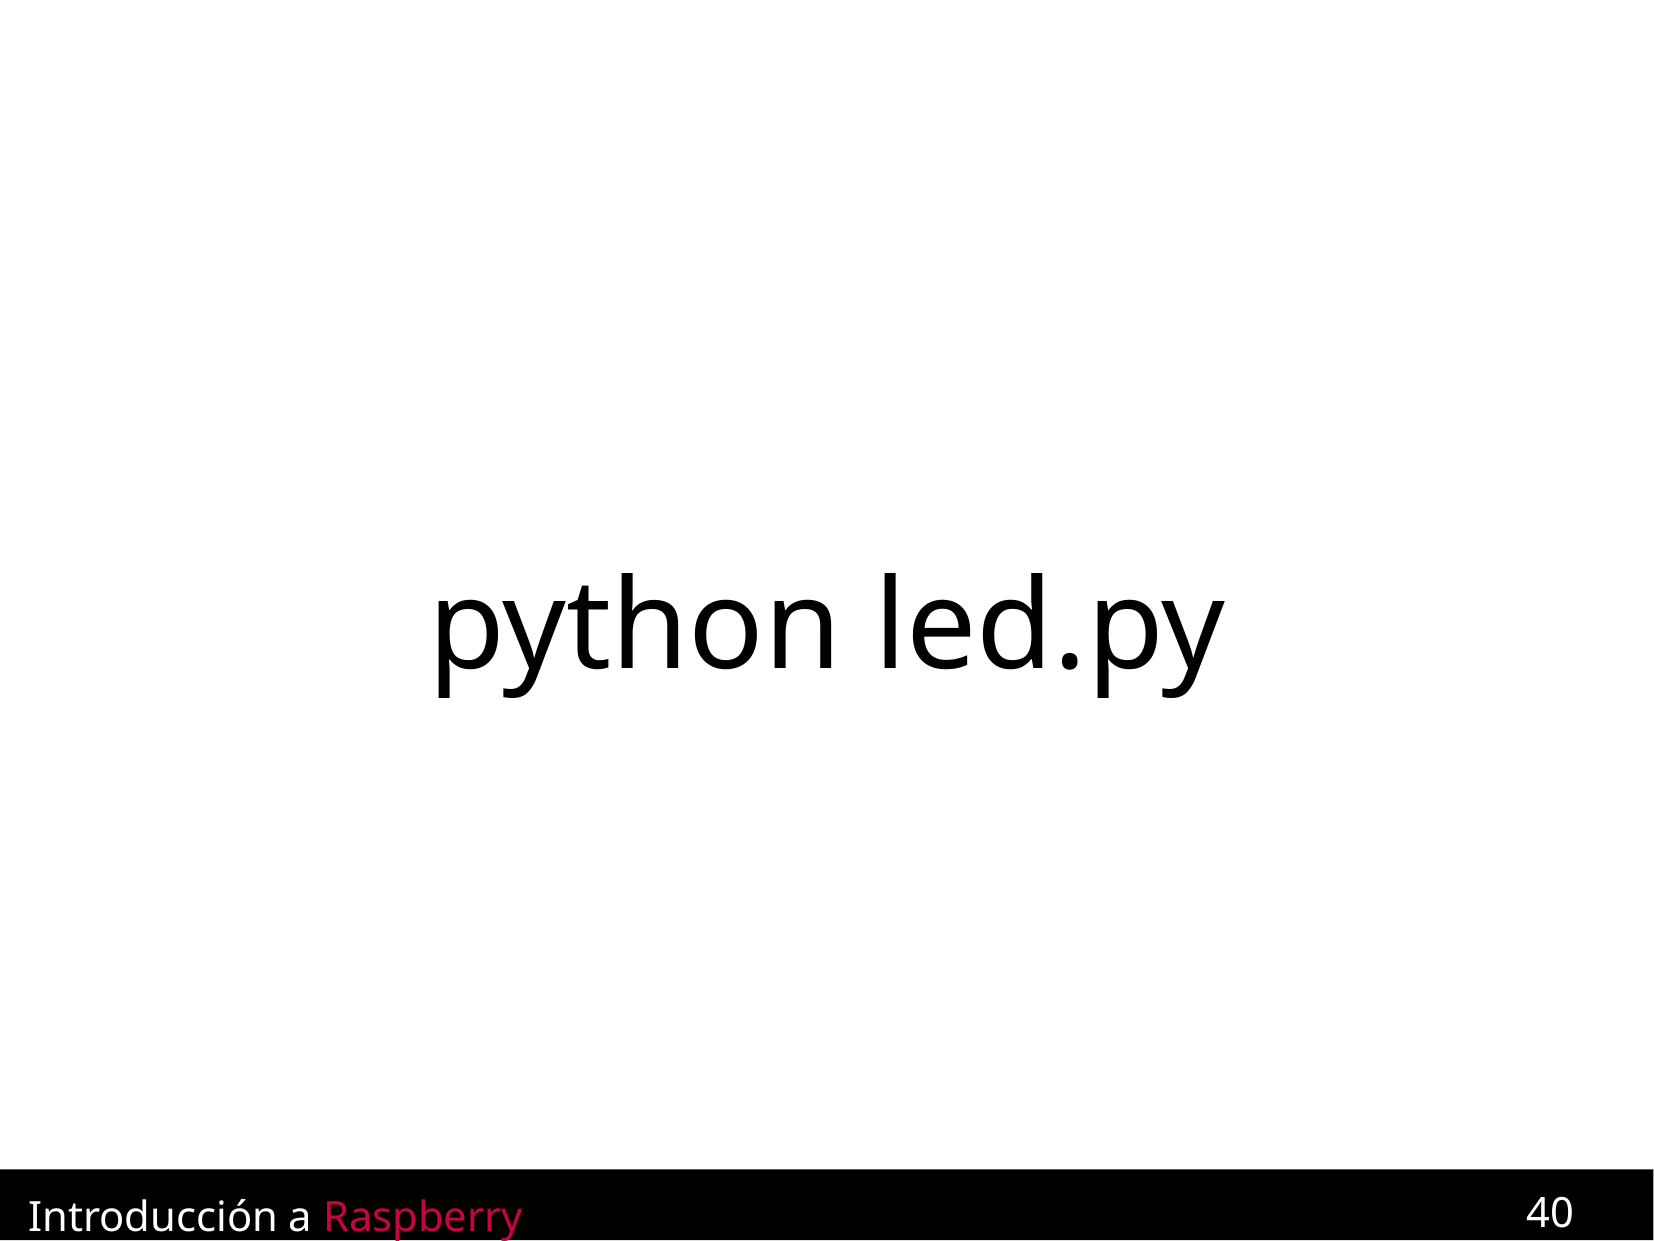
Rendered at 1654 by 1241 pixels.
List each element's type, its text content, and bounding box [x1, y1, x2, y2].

title python led.py [83, 516, 1572, 724]
text_box Introducción a Raspberry Pi [13, 1179, 556, 1241]
text_box [0, 0, 1654, 1241]
text_box <number> [1521, 1175, 1654, 1241]
